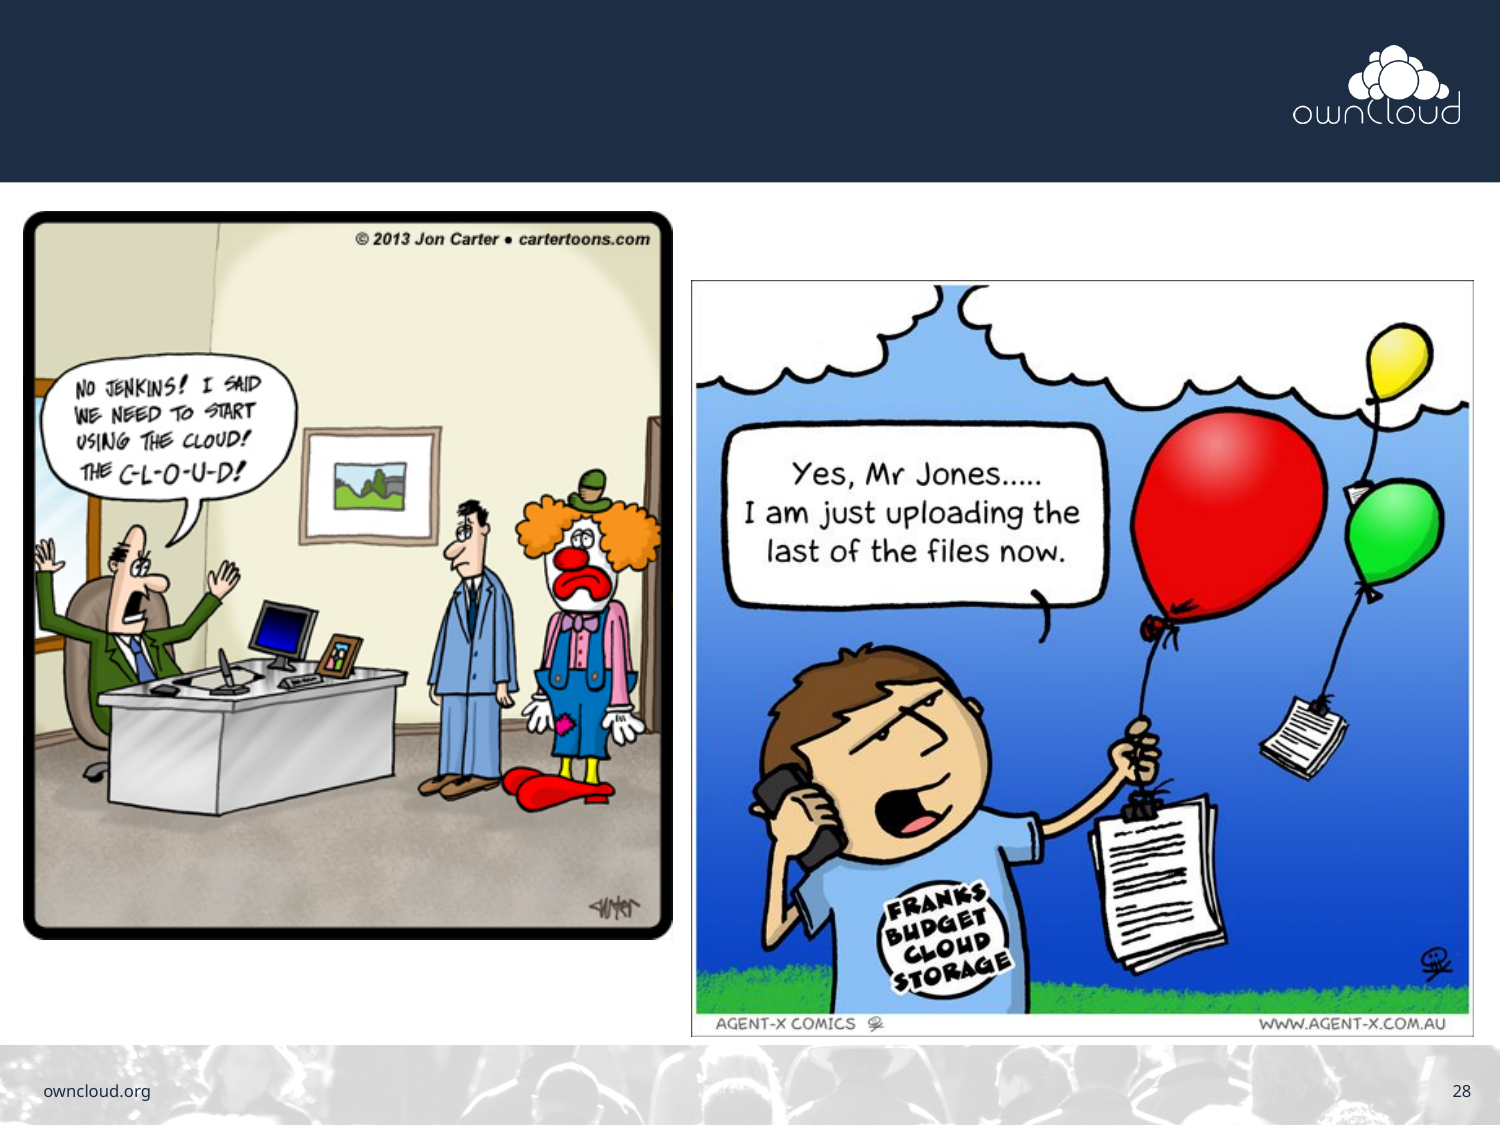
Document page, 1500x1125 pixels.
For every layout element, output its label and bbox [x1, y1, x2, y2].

picture [23, 211, 673, 940]
picture [1293, 45, 1460, 124]
picture [0, 1045, 1500, 1125]
picture [691, 280, 1474, 1038]
